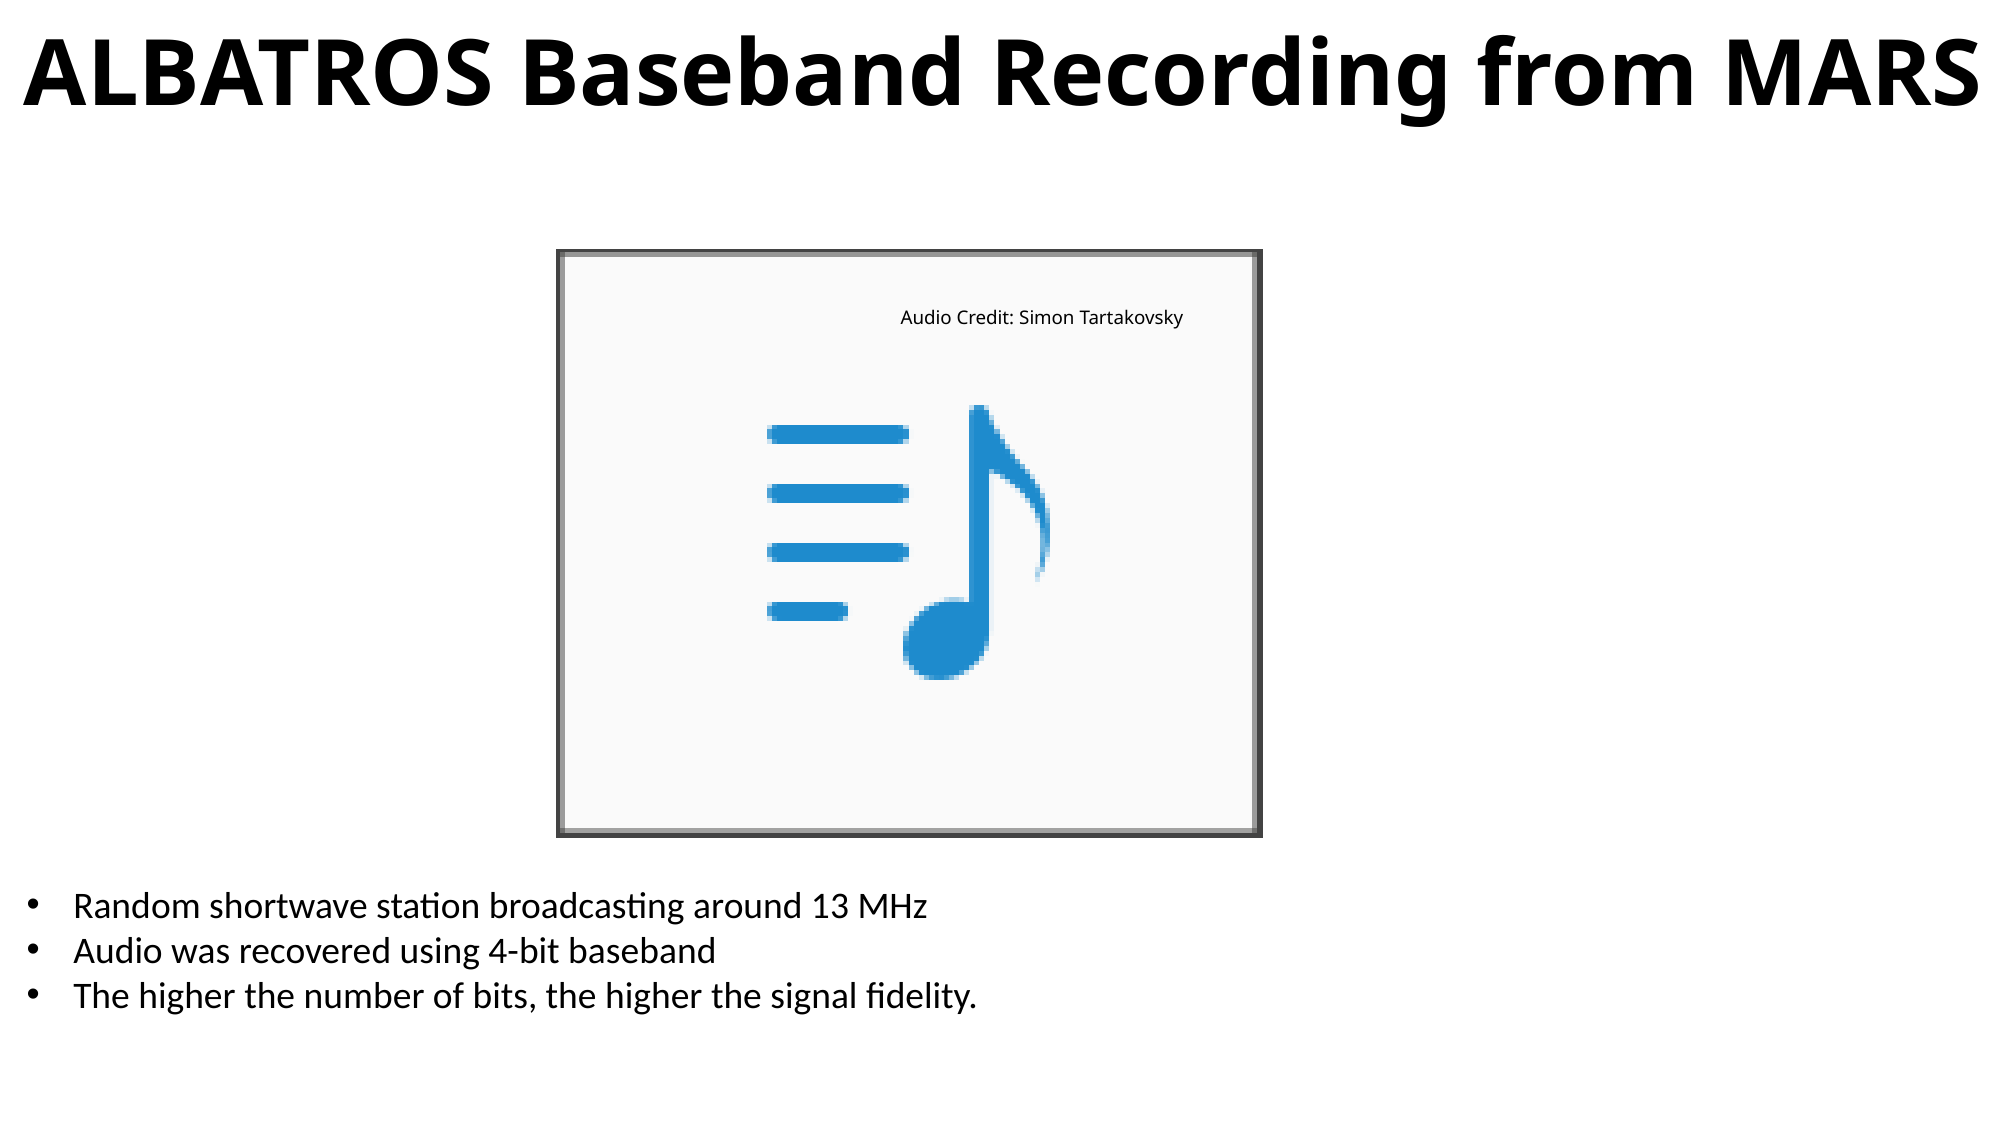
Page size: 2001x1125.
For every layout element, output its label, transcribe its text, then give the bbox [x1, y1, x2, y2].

text_box Random shortwave station broadcasting around 13 MHz Audio was recovered using 4-bit baseband The higher the number of bits, the higher the signal fidelity. [11, 874, 2000, 1075]
text_box Audio Credit: Simon Tartakovsky [885, 297, 1229, 343]
text_box [555, 248, 1264, 839]
text_box ALBATROS Baseband Recording from MARS [0, 0, 2000, 229]
